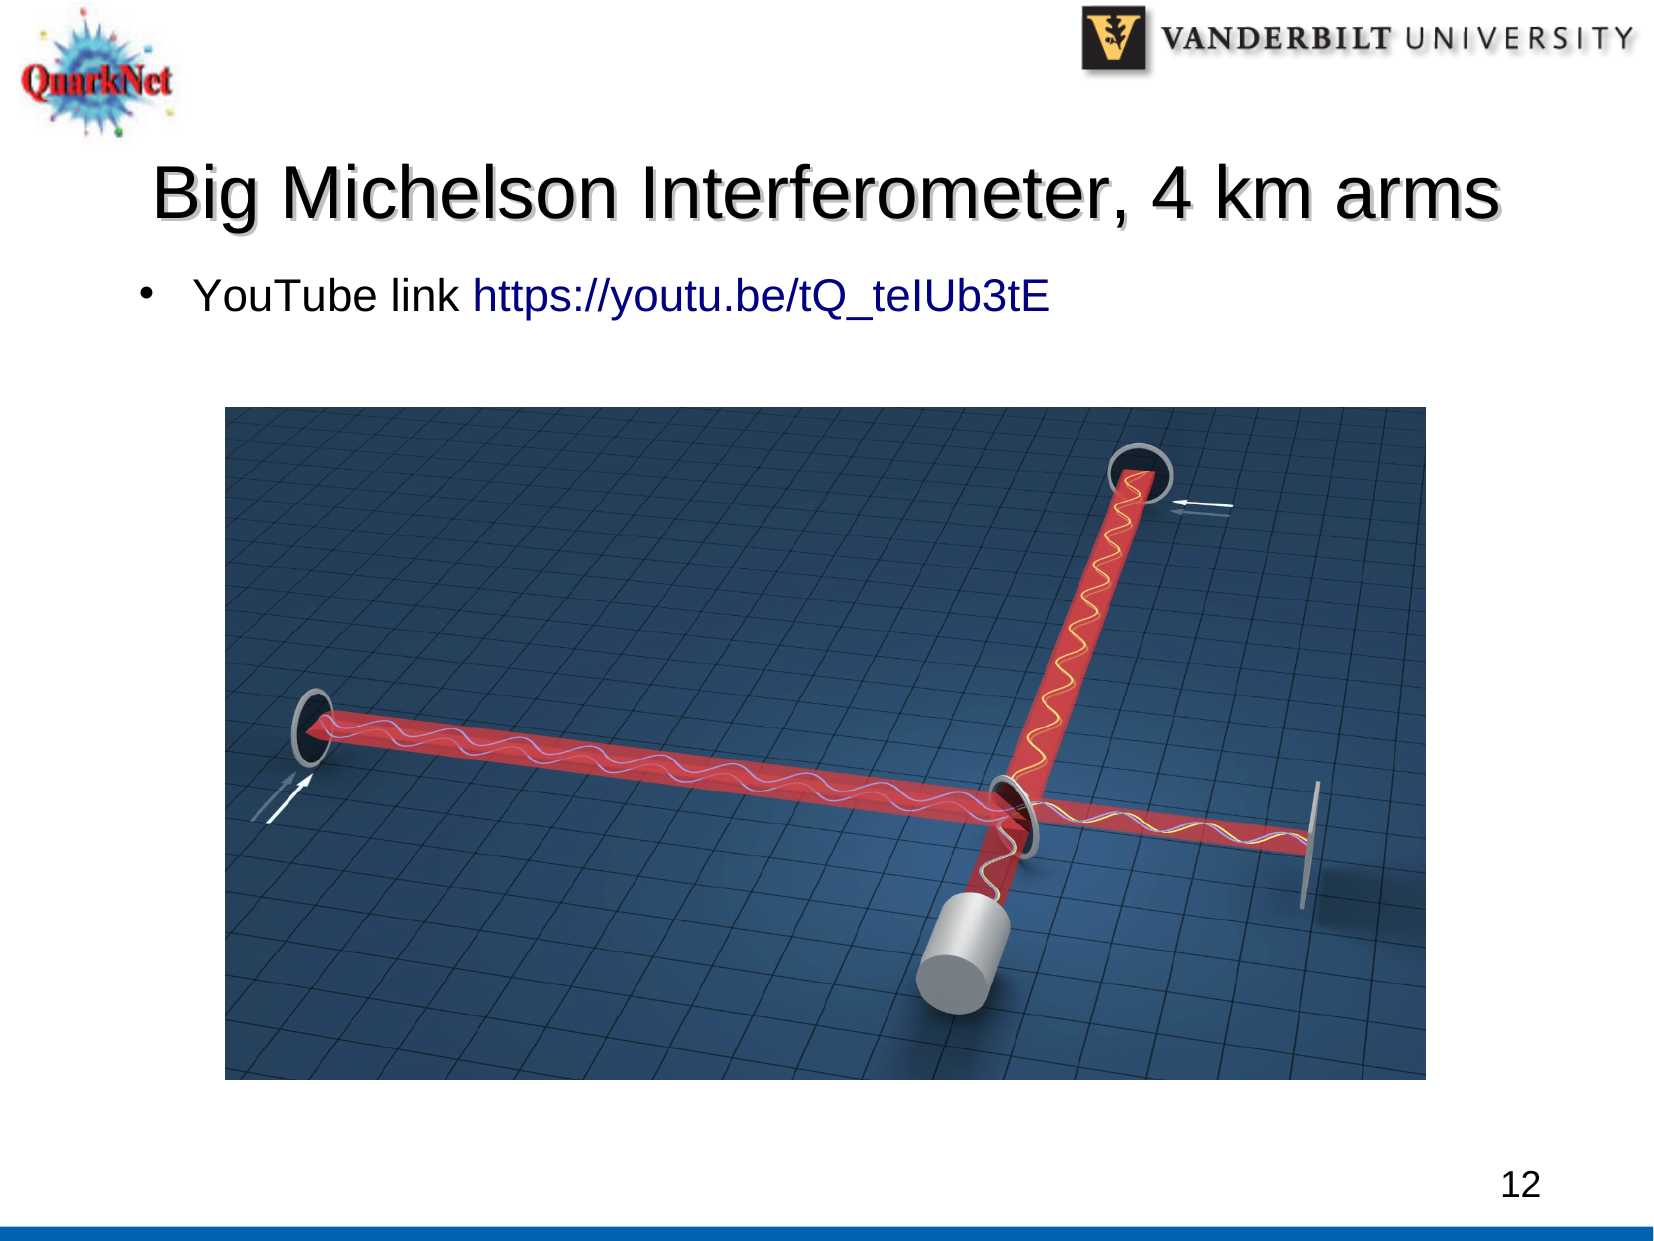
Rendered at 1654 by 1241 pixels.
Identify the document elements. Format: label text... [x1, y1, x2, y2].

picture [225, 407, 1426, 1081]
list YouTube link https://youtu.be/tQ_teIUb3tE [121, 273, 1533, 994]
picture [1078, 2, 1648, 85]
picture [4, 1, 188, 152]
title Big Michelson Interferometer, 4 km arms [121, 65, 1533, 273]
